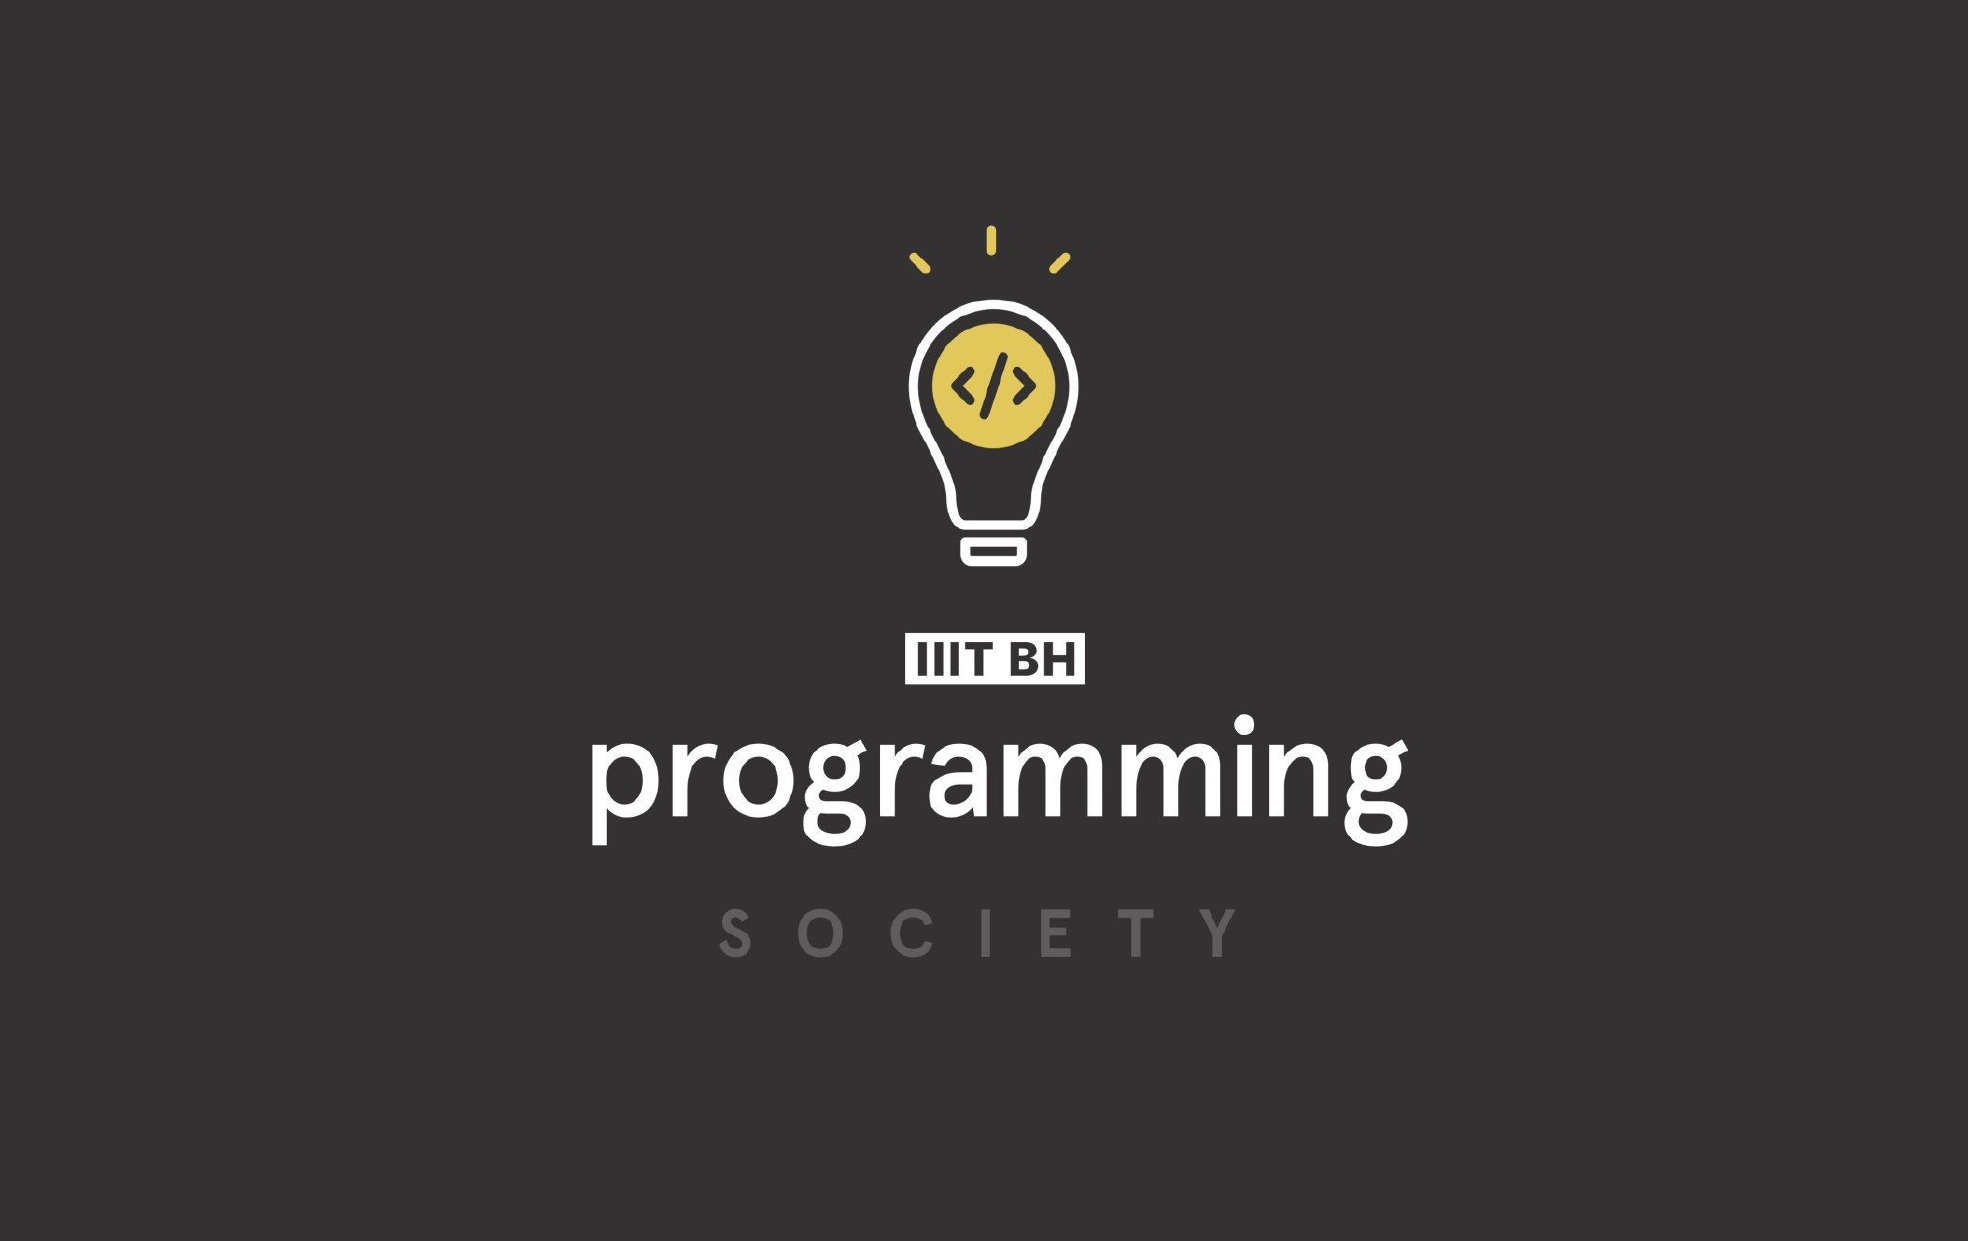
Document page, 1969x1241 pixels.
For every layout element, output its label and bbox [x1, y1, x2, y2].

picture [396, 20, 1591, 1216]
